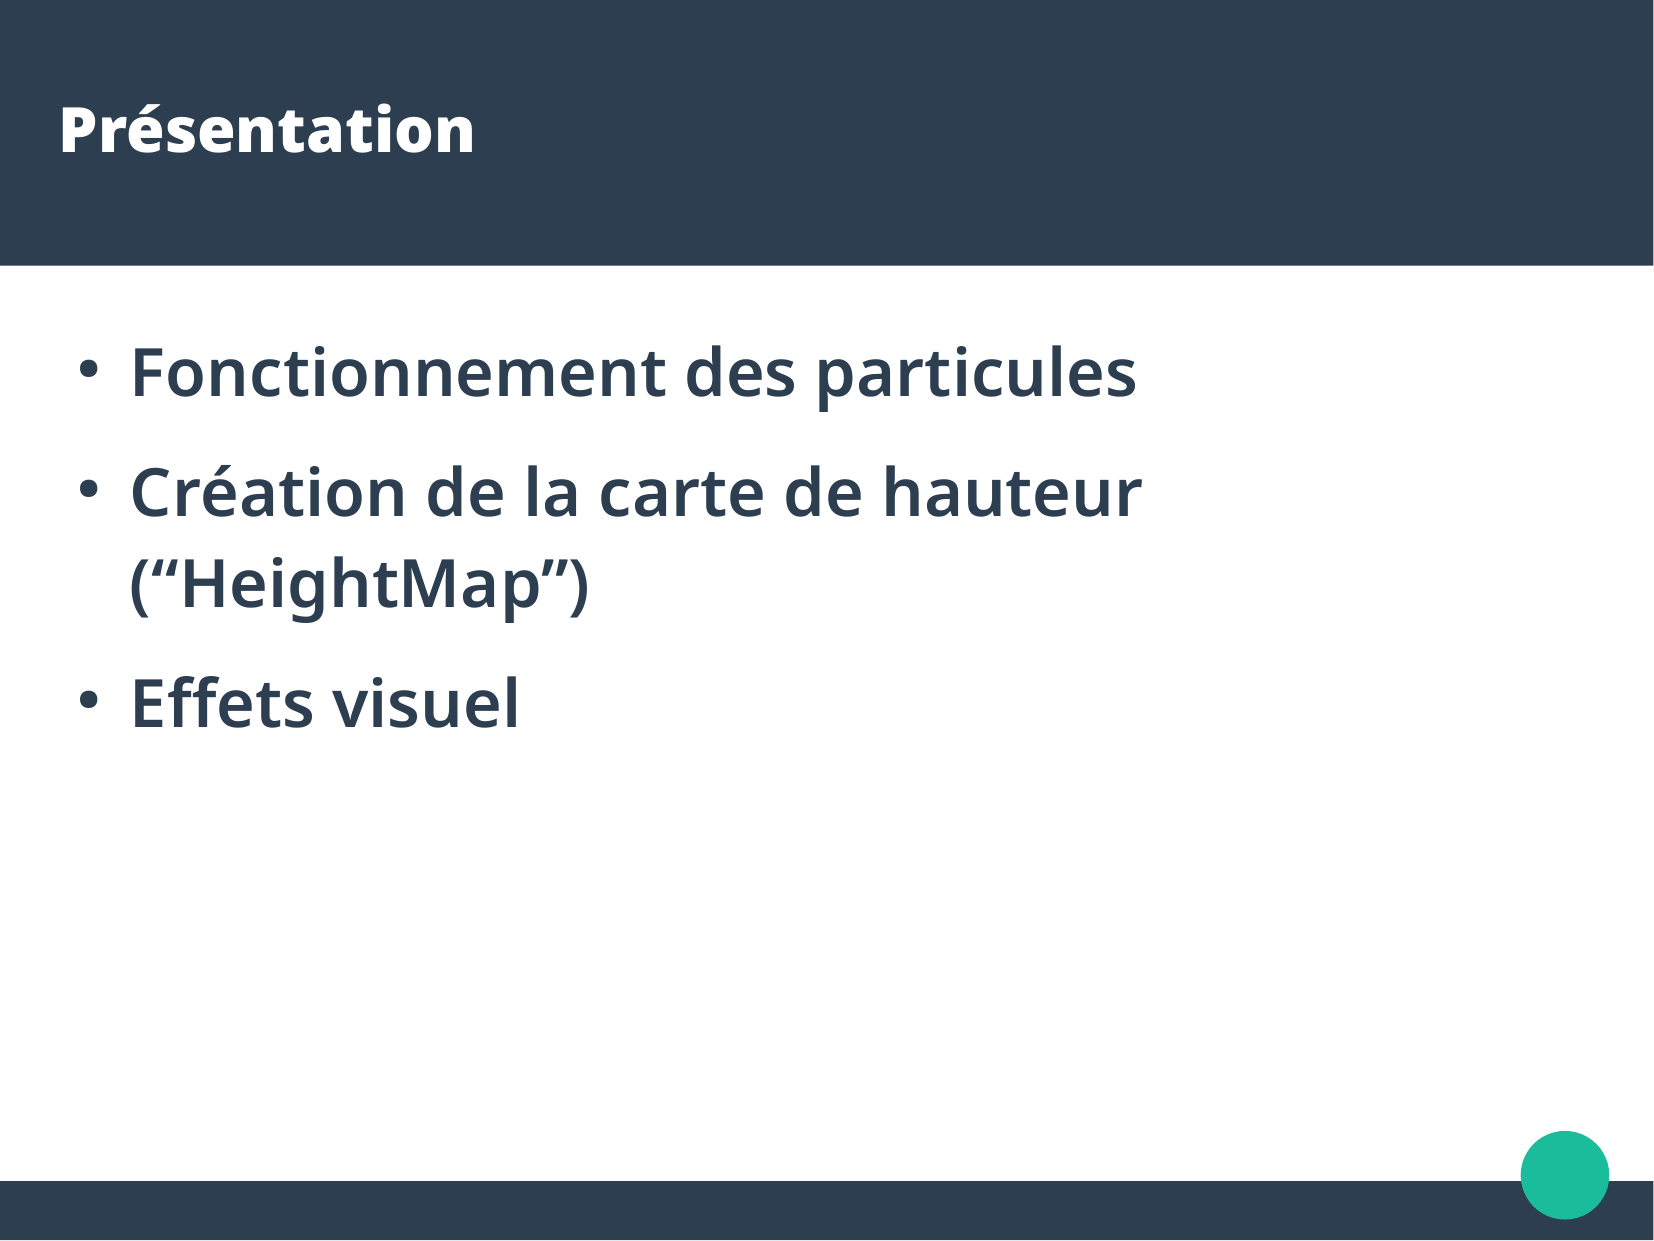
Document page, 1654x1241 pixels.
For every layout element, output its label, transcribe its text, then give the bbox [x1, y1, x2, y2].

list Fonctionnement des particules Création de la carte de hauteur (“HeightMap”) Effets visuel [59, 324, 1595, 1152]
title Présentation [59, 49, 1595, 207]
